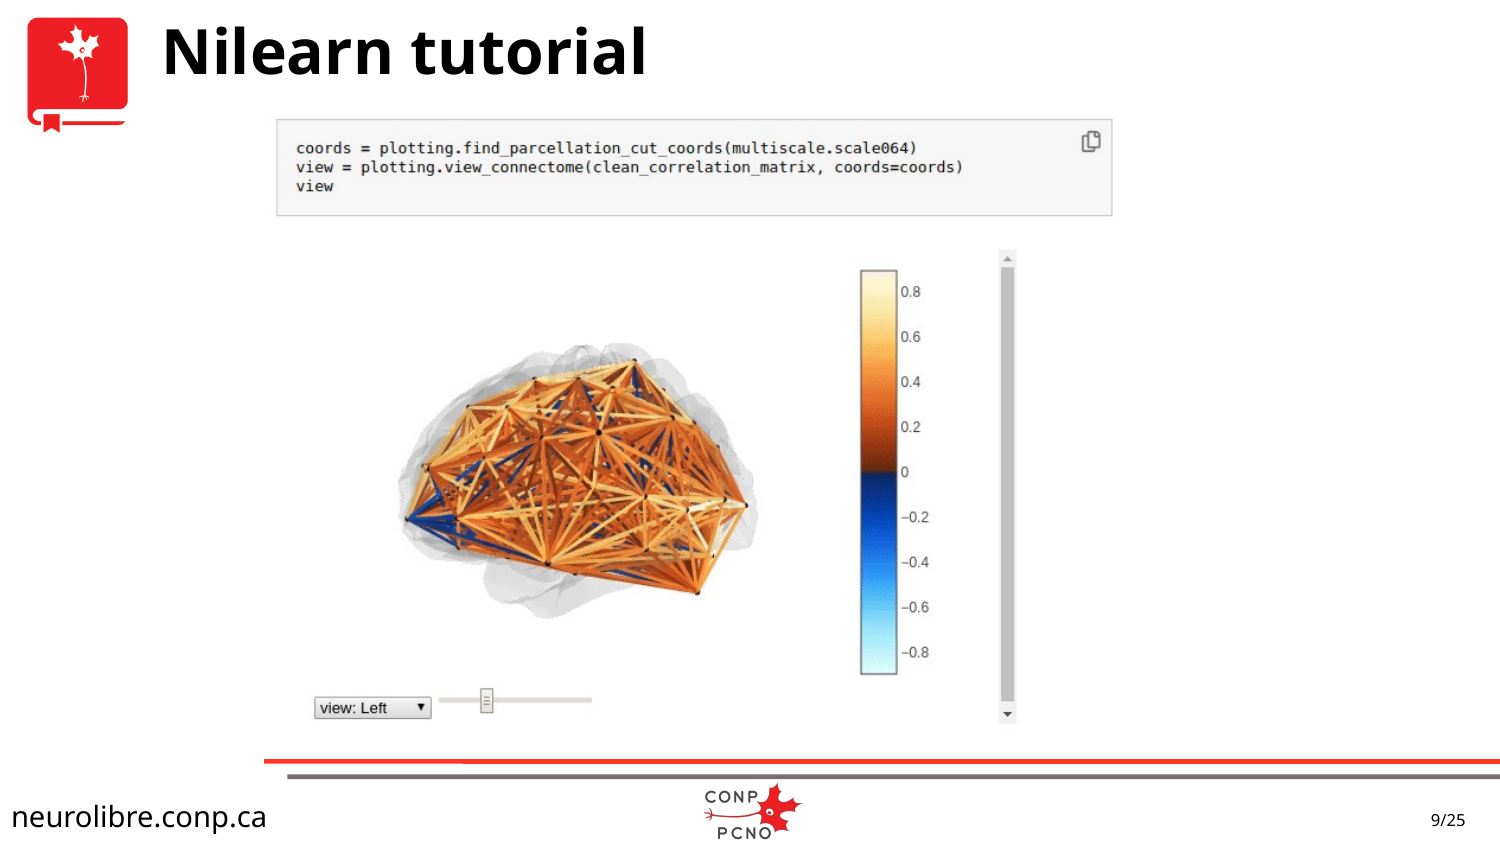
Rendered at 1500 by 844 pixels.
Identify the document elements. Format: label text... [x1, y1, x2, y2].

slide_number <number>/25 [1139, 798, 1477, 844]
text_box neurolibre.conp.ca [0, 783, 681, 834]
picture [261, 106, 1134, 737]
picture [24, 15, 130, 137]
text_box Nilearn tutorial [150, 6, 1071, 52]
picture [697, 781, 805, 840]
